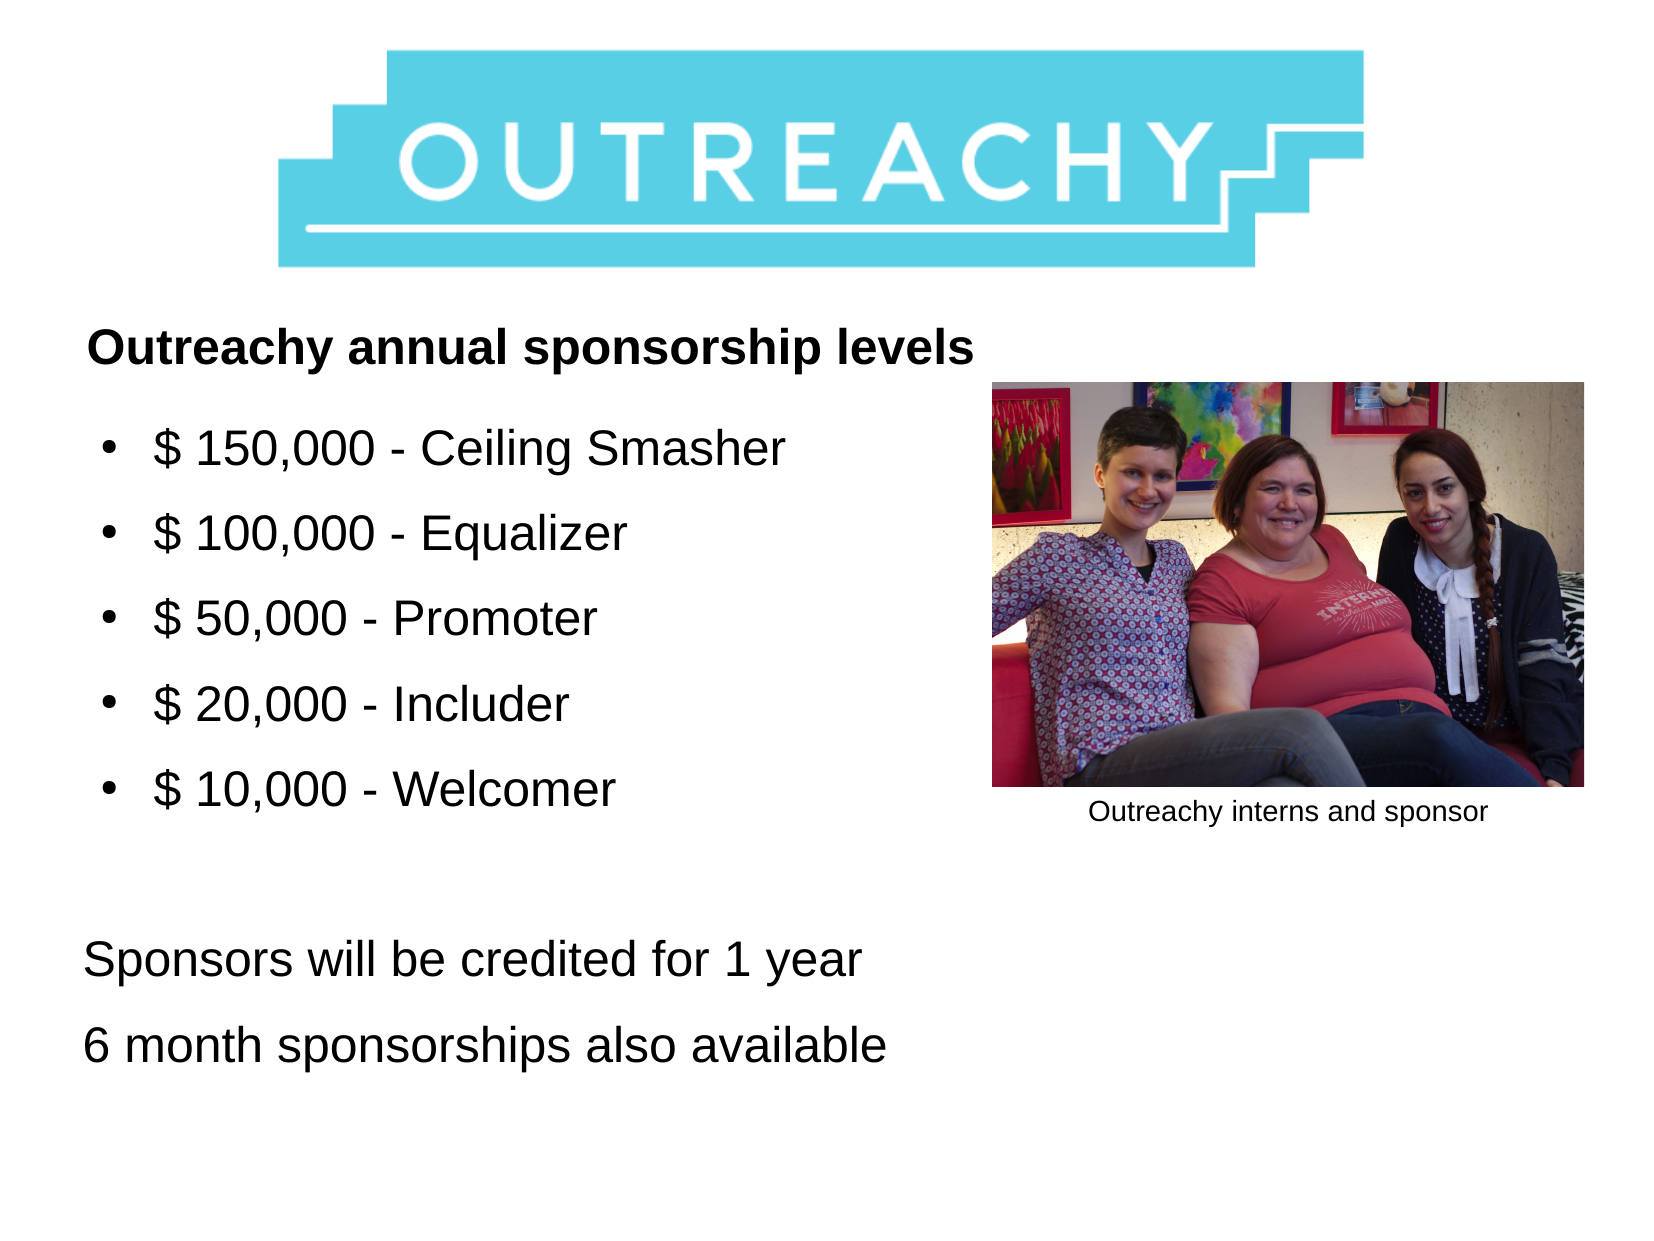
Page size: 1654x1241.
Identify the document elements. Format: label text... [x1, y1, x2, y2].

text_box Outreachy interns and sponsor [987, 787, 1591, 848]
picture [207, 30, 1448, 285]
picture [992, 382, 1585, 787]
text_box Outreachy annual sponsorship levels [71, 311, 1617, 383]
list $ 150,000 - Ceiling Smasher $ 100,000 - Equalizer $ 50,000 - Promoter $ 20,000 - Includer $ 10,000 - Welcomer Sponsors will be credited for 1 year 6 month sponsorships also available [82, 420, 1576, 1201]
